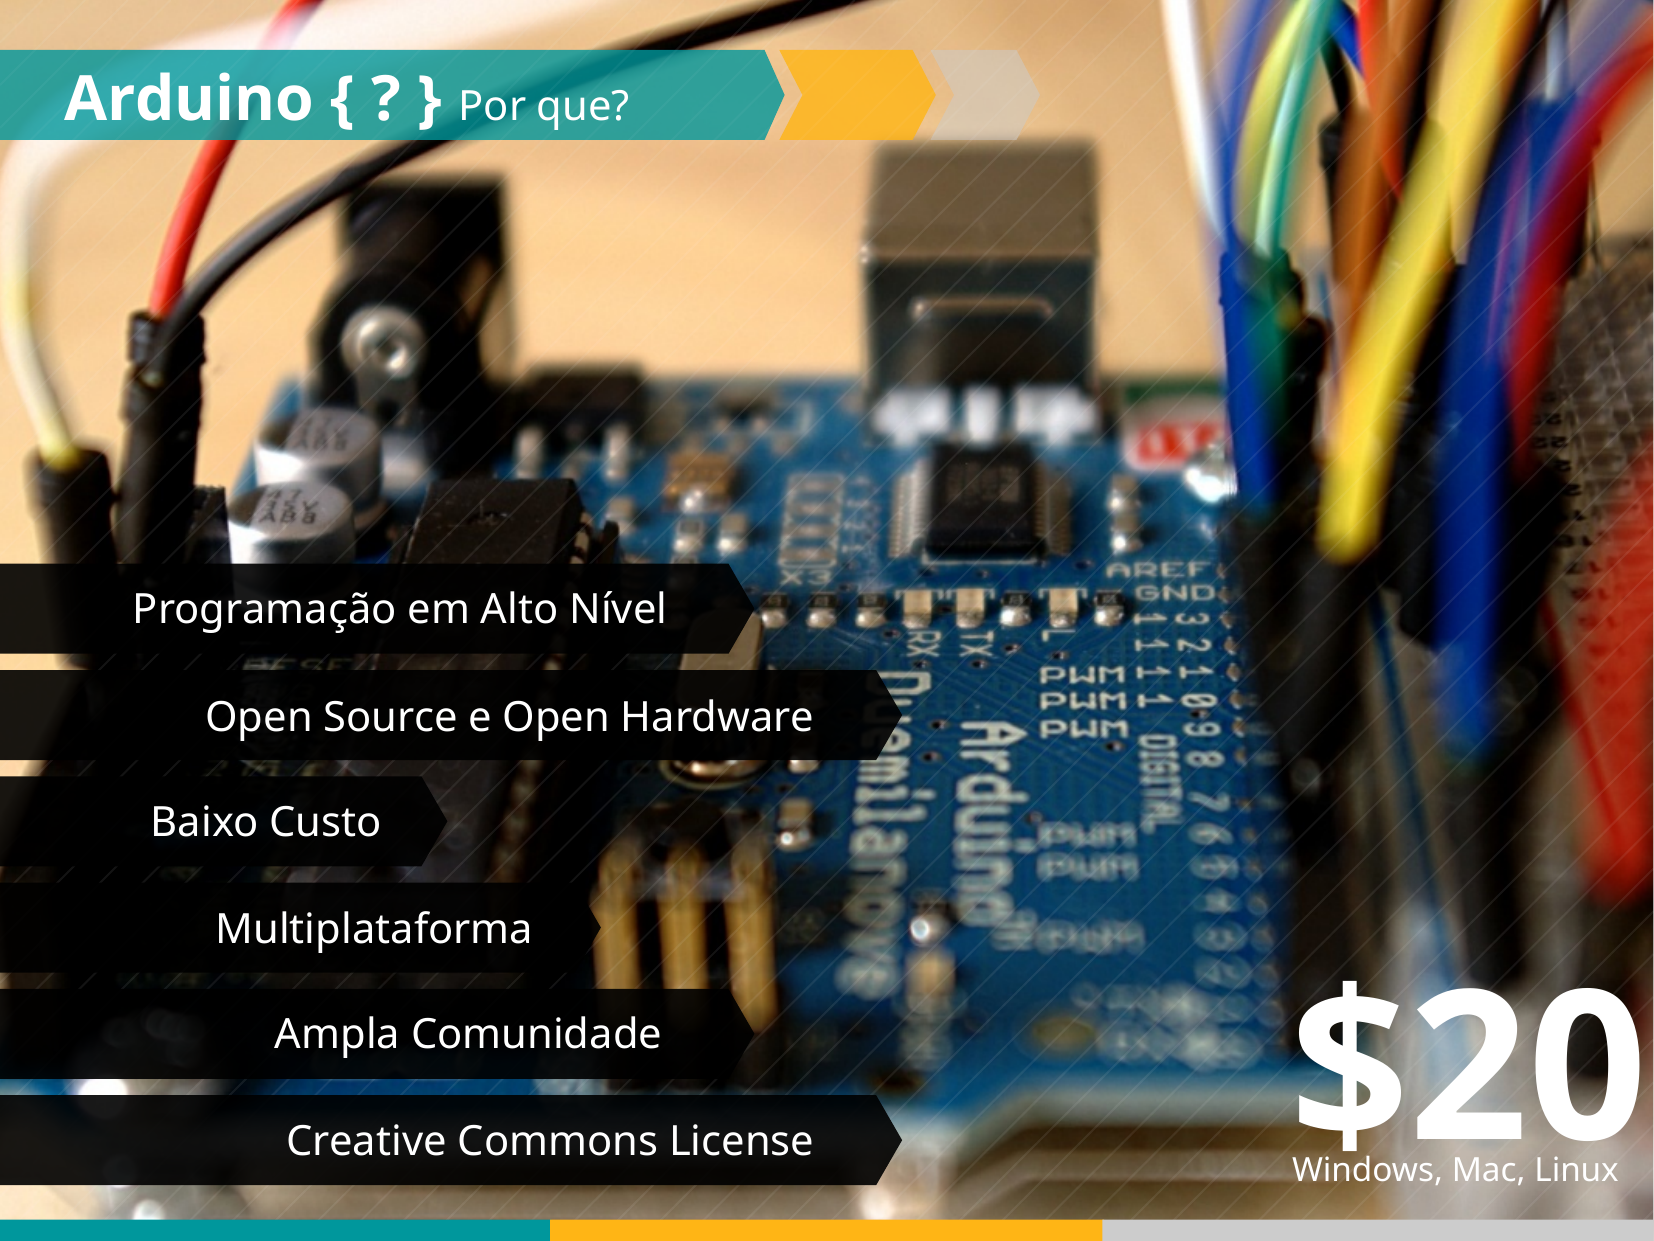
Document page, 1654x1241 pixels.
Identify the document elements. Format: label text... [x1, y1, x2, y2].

text_box Creative Commons License [271, 1103, 956, 1170]
text_box Ampla Comunidade [259, 996, 886, 1064]
text_box Programação em Alto Nível [118, 571, 897, 638]
text_box Baixo Custo [135, 784, 609, 851]
text_box [0, 0, 1654, 1241]
text_box Multiplataforma [200, 891, 827, 959]
text_box Open Source e Open Hardware [190, 679, 875, 746]
